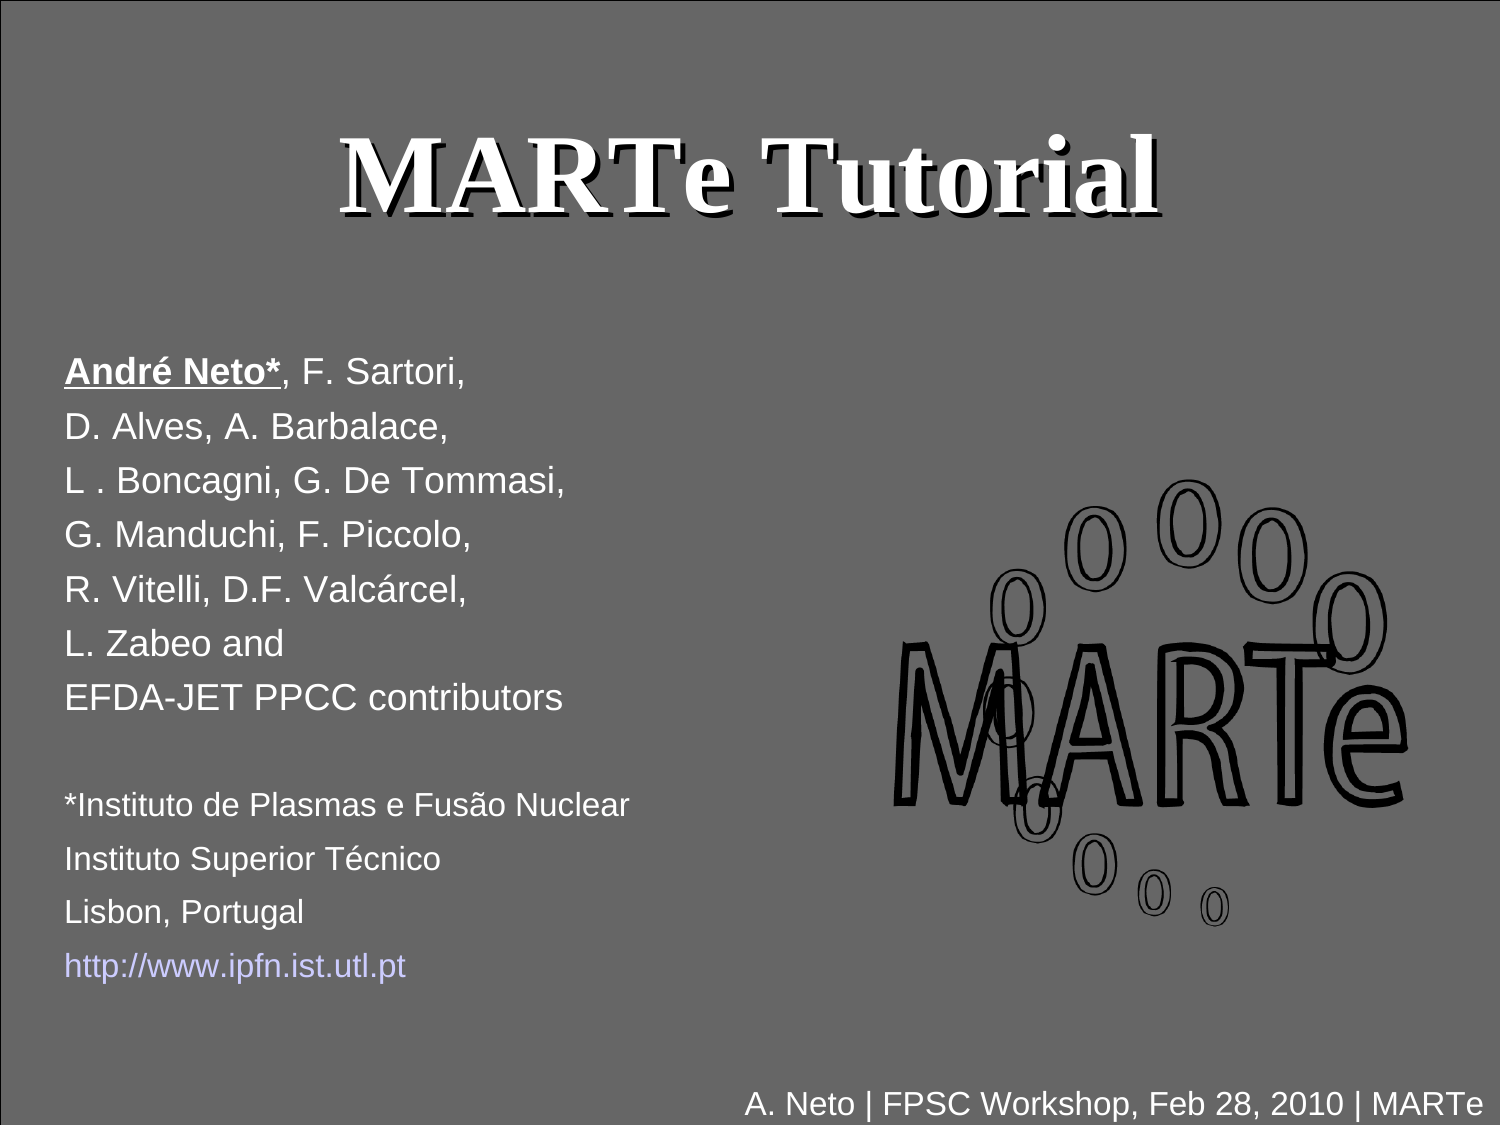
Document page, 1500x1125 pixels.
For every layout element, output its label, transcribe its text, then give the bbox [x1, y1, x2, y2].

text_box MARTe Tutorial [0, 51, 1500, 293]
text_box André Neto*, F. Sartori, D. Alves, A. Barbalace, L . Boncagni, G. De Tommasi, G. Manduchi, F. Piccolo, R. Vitelli, D.F. Valcárcel, L. Zabeo and EFDA-JET PPCC contributors *Instituto de Plasmas e Fusão Nuclear Instituto Superior Técnico Lisbon, Portugal http://www.ipfn.ist.utl.pt [49, 341, 676, 1125]
picture [885, 420, 1411, 945]
